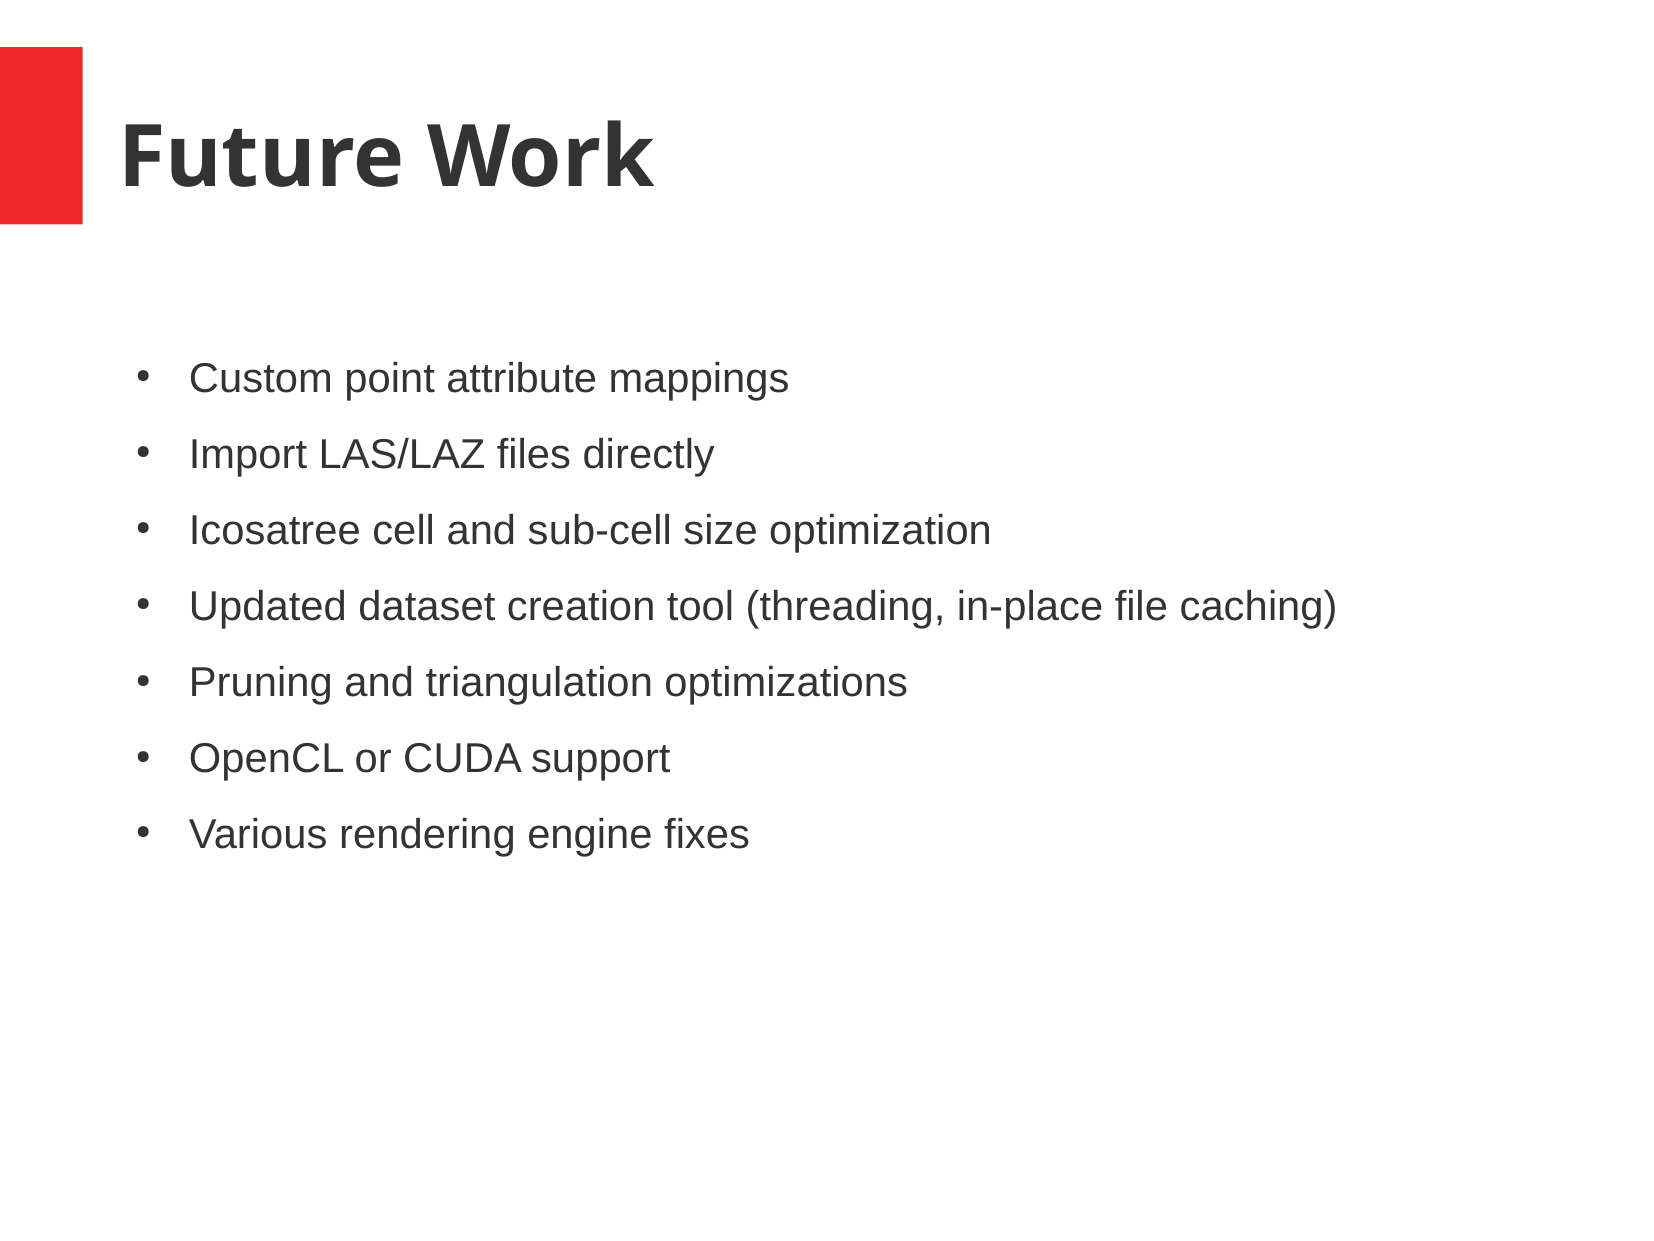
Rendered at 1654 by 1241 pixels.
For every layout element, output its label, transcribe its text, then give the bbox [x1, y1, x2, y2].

list Custom point attribute mappings Import LAS/LAZ files directly Icosatree cell and sub-cell size optimization Updated dataset creation tool (threading, in-place file caching) Pruning and triangulation optimizations OpenCL or CUDA support Various rendering engine fixes [118, 354, 1536, 1074]
title Future Work [118, 49, 1571, 257]
